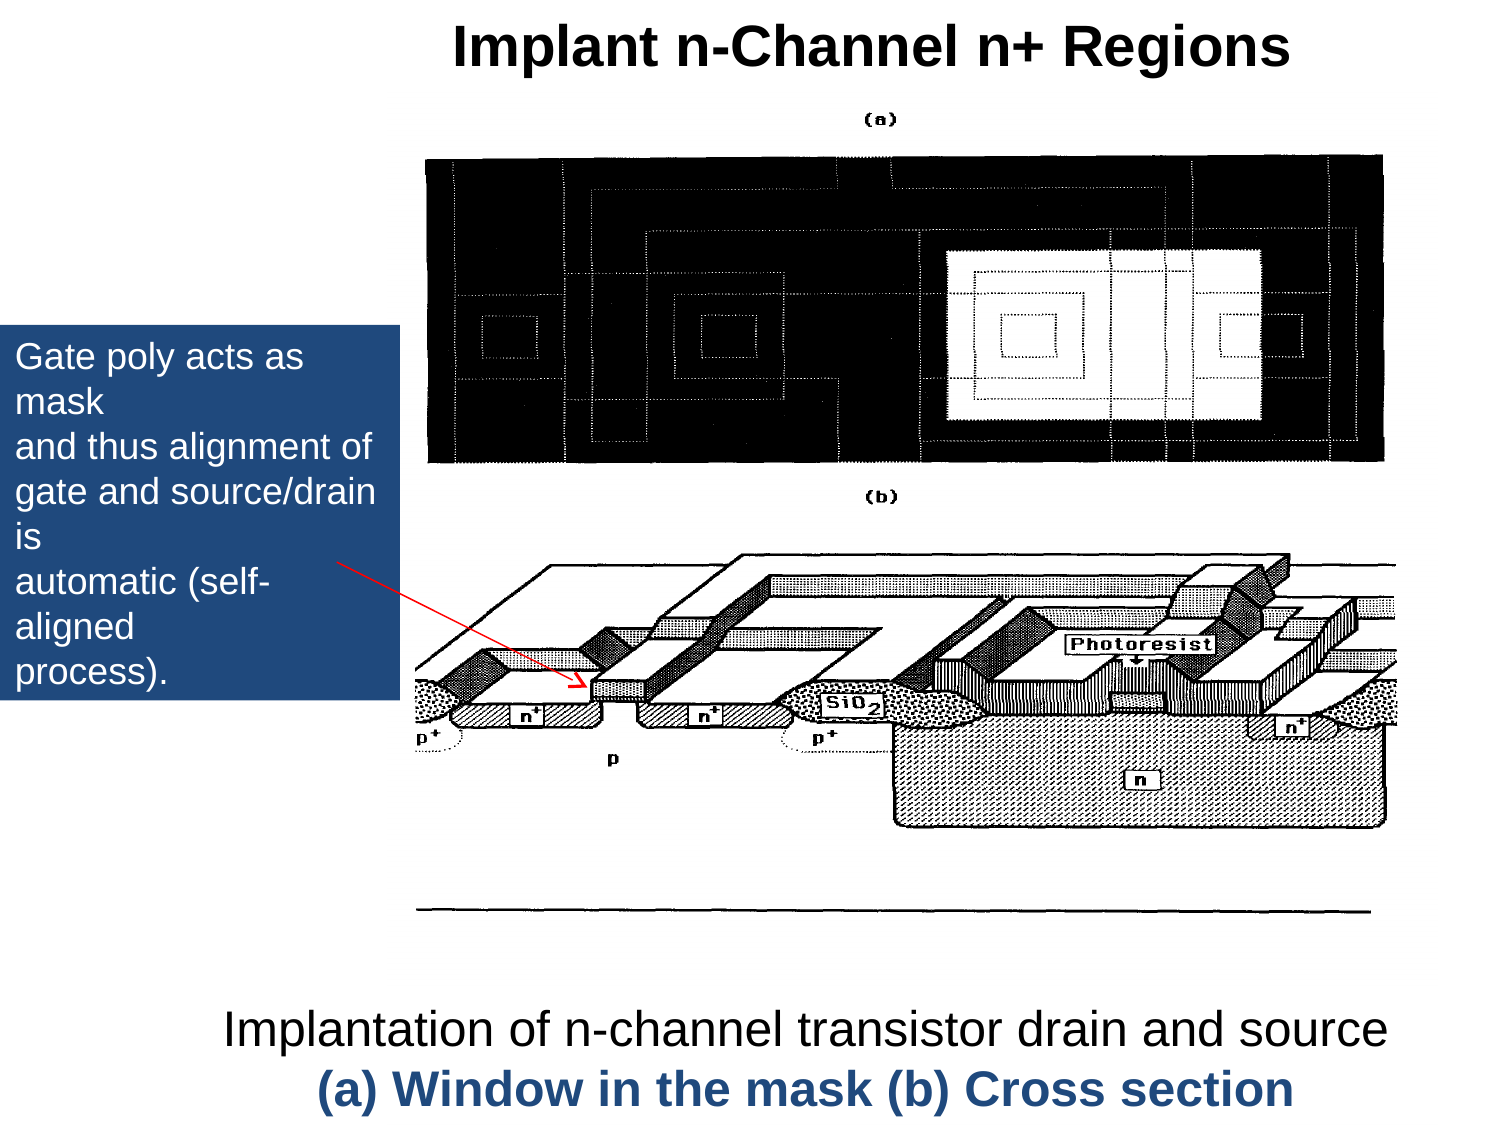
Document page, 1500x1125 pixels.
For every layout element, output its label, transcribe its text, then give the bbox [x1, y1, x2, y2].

picture [387, 87, 1438, 988]
text_box Implant n-Channel n+ Regions [437, 0, 1426, 86]
text_box Implantation of n-channel transistor drain and source (a) Window in the mask (b) Cross section [112, 988, 1500, 1125]
text_box Gate poly acts as mask and thus alignment of gate and source/drain is automatic (self-aligned process). [0, 324, 400, 701]
